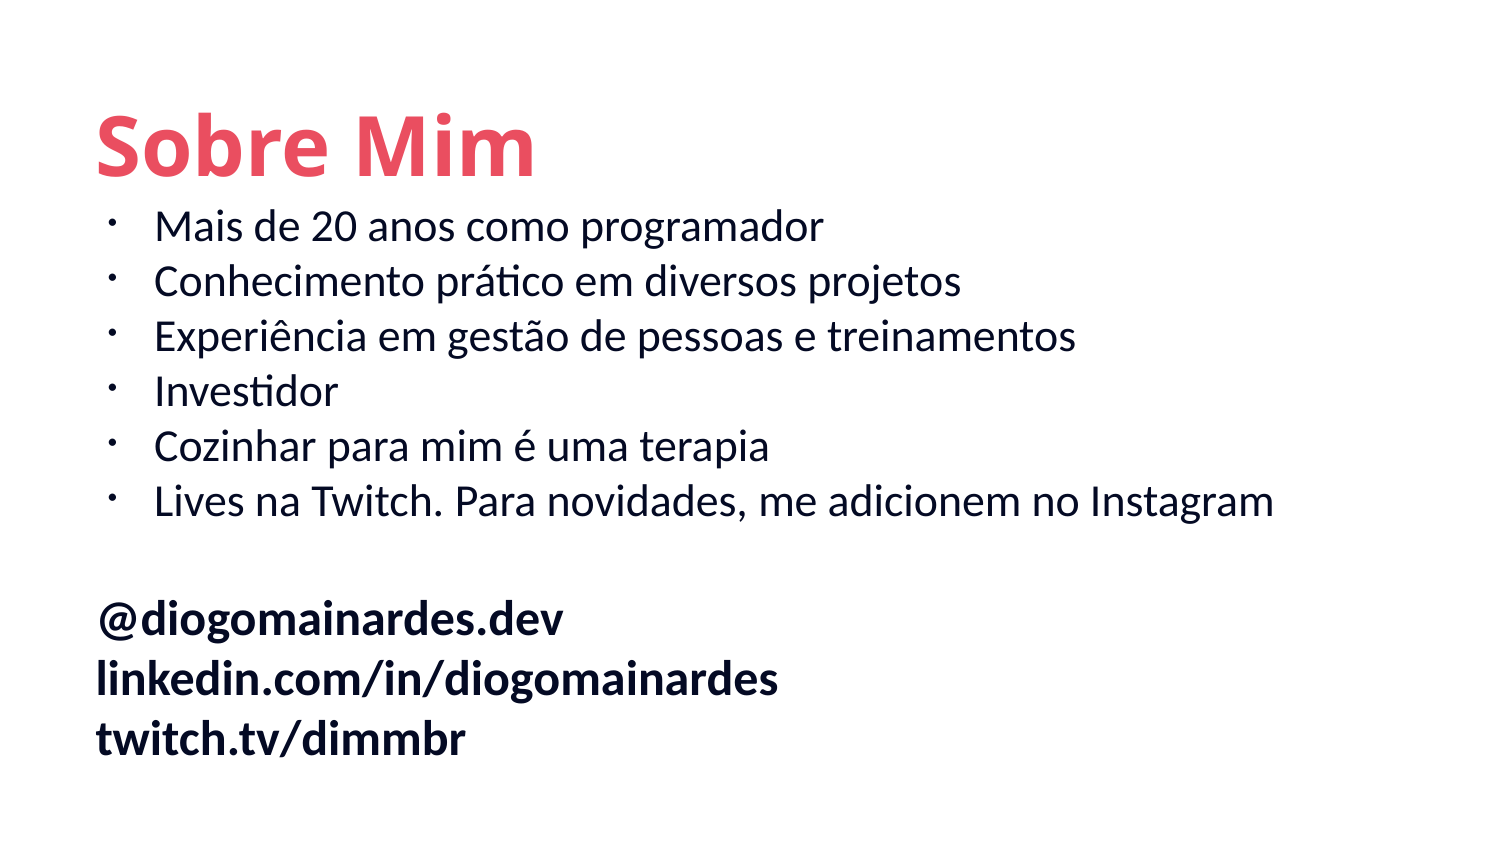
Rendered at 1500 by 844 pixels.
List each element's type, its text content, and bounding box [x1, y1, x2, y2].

text_box @diogomainardes.dev linkedin.com/in/diogomainardes twitch.tv/dimmbr [80, 570, 1190, 780]
text_box Mais de 20 anos como programador Conhecimento prático em diversos projetos Experiência em gestão de pessoas e treinamentos Investidor Cozinhar para mim é uma terapia Lives na Twitch. Para novidades, me adicionem no Instagram [67, 154, 1379, 622]
text_box Sobre Mim [80, 63, 676, 154]
